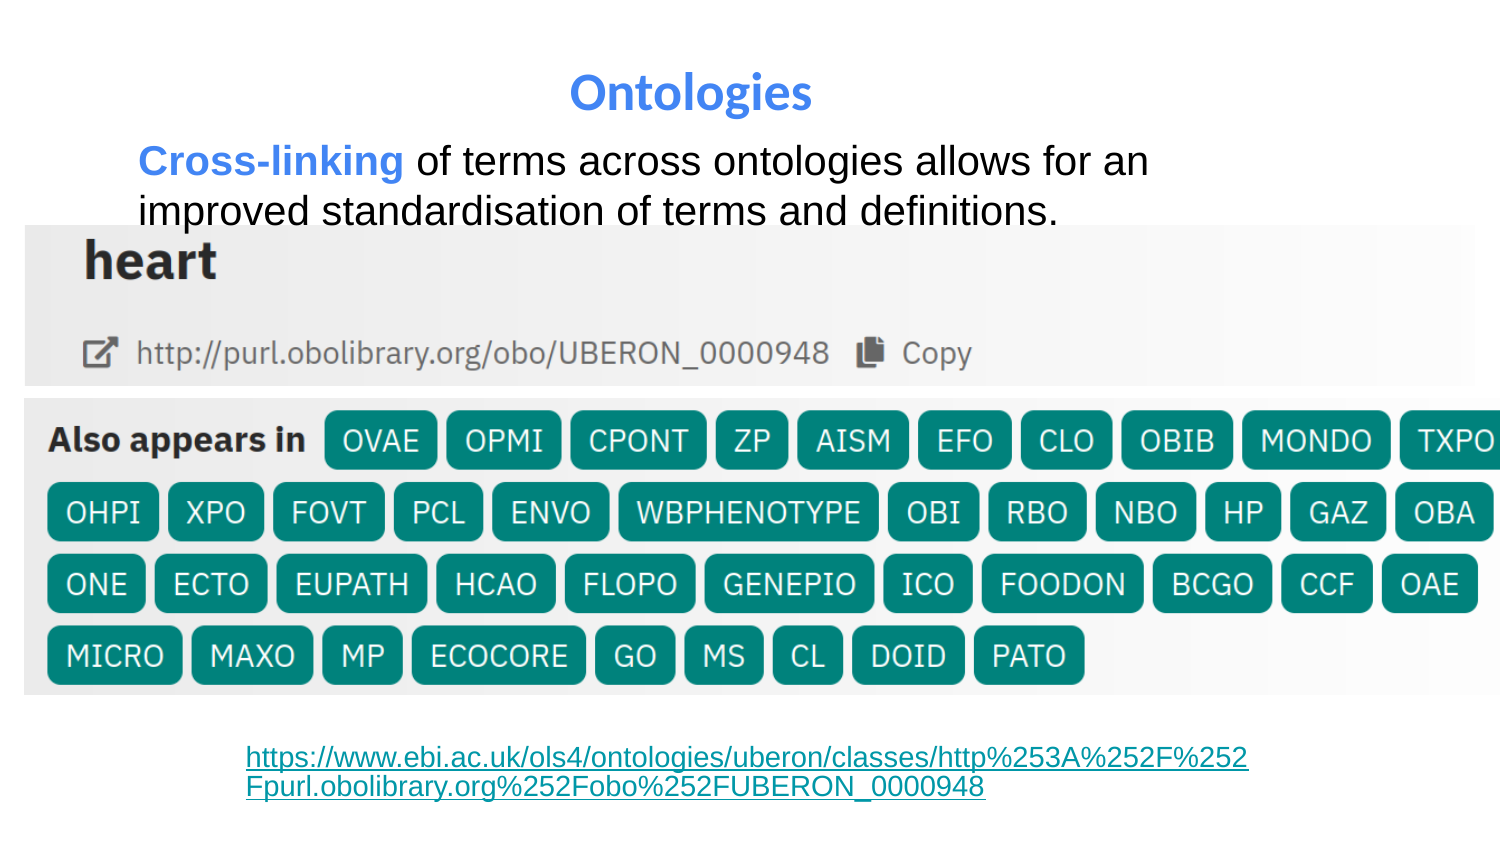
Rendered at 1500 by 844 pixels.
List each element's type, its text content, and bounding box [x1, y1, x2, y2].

text_box Cross-linking of terms across ontologies allows for an improved standardisation of terms and definitions. [123, 118, 1296, 299]
picture [24, 398, 1500, 695]
picture [24, 225, 1475, 386]
text_box https://www.ebi.ac.uk/ols4/ontologies/uberon/classes/http%253A%252F%252Fpurl.obolibrary.org%252Fobo%252FUBERON_0000948 [230, 723, 1270, 824]
text_box Ontologies [554, 41, 945, 137]
